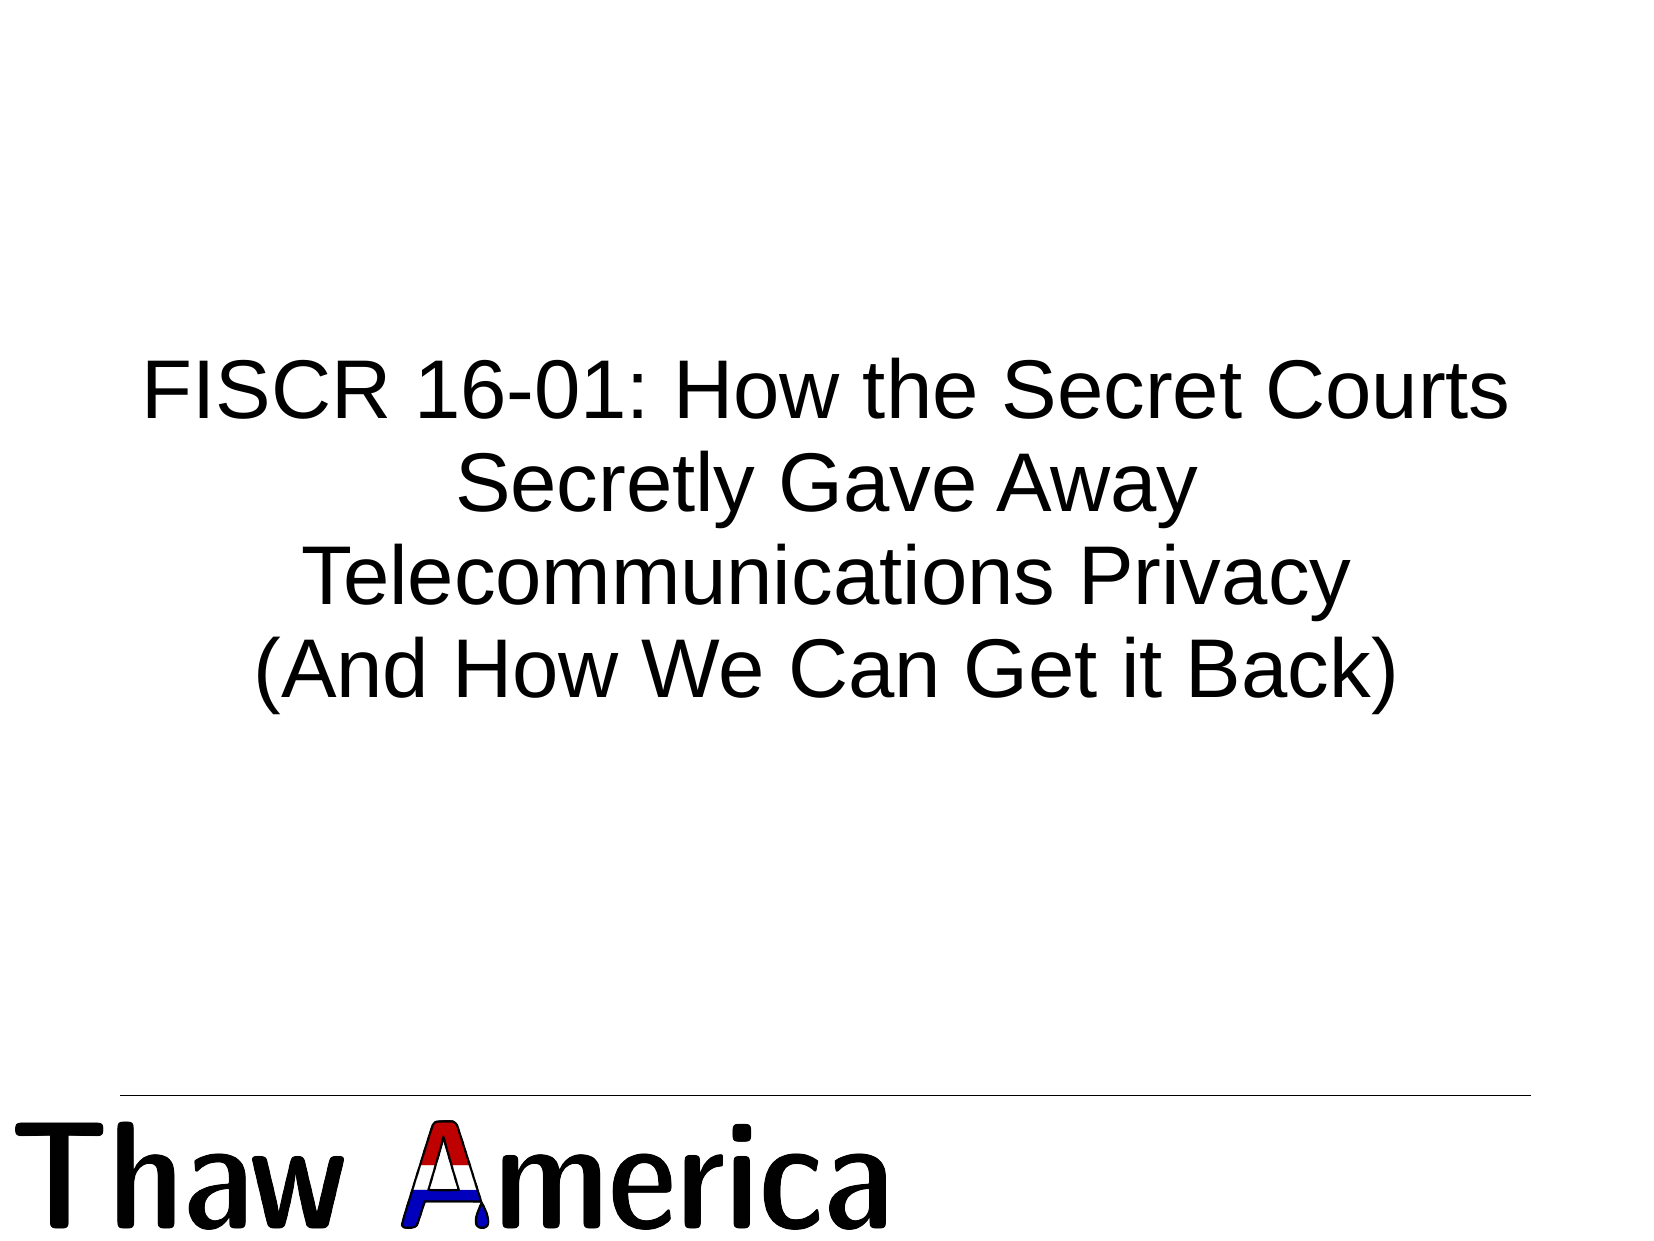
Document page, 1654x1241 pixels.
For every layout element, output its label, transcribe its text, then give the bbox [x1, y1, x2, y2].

subtitle FISCR 16-01: How the Secret Courts Secretly Gave Away Telecommunications Privacy (And How We Can Get it Back) [82, 49, 1571, 1010]
picture [15, 1120, 886, 1231]
